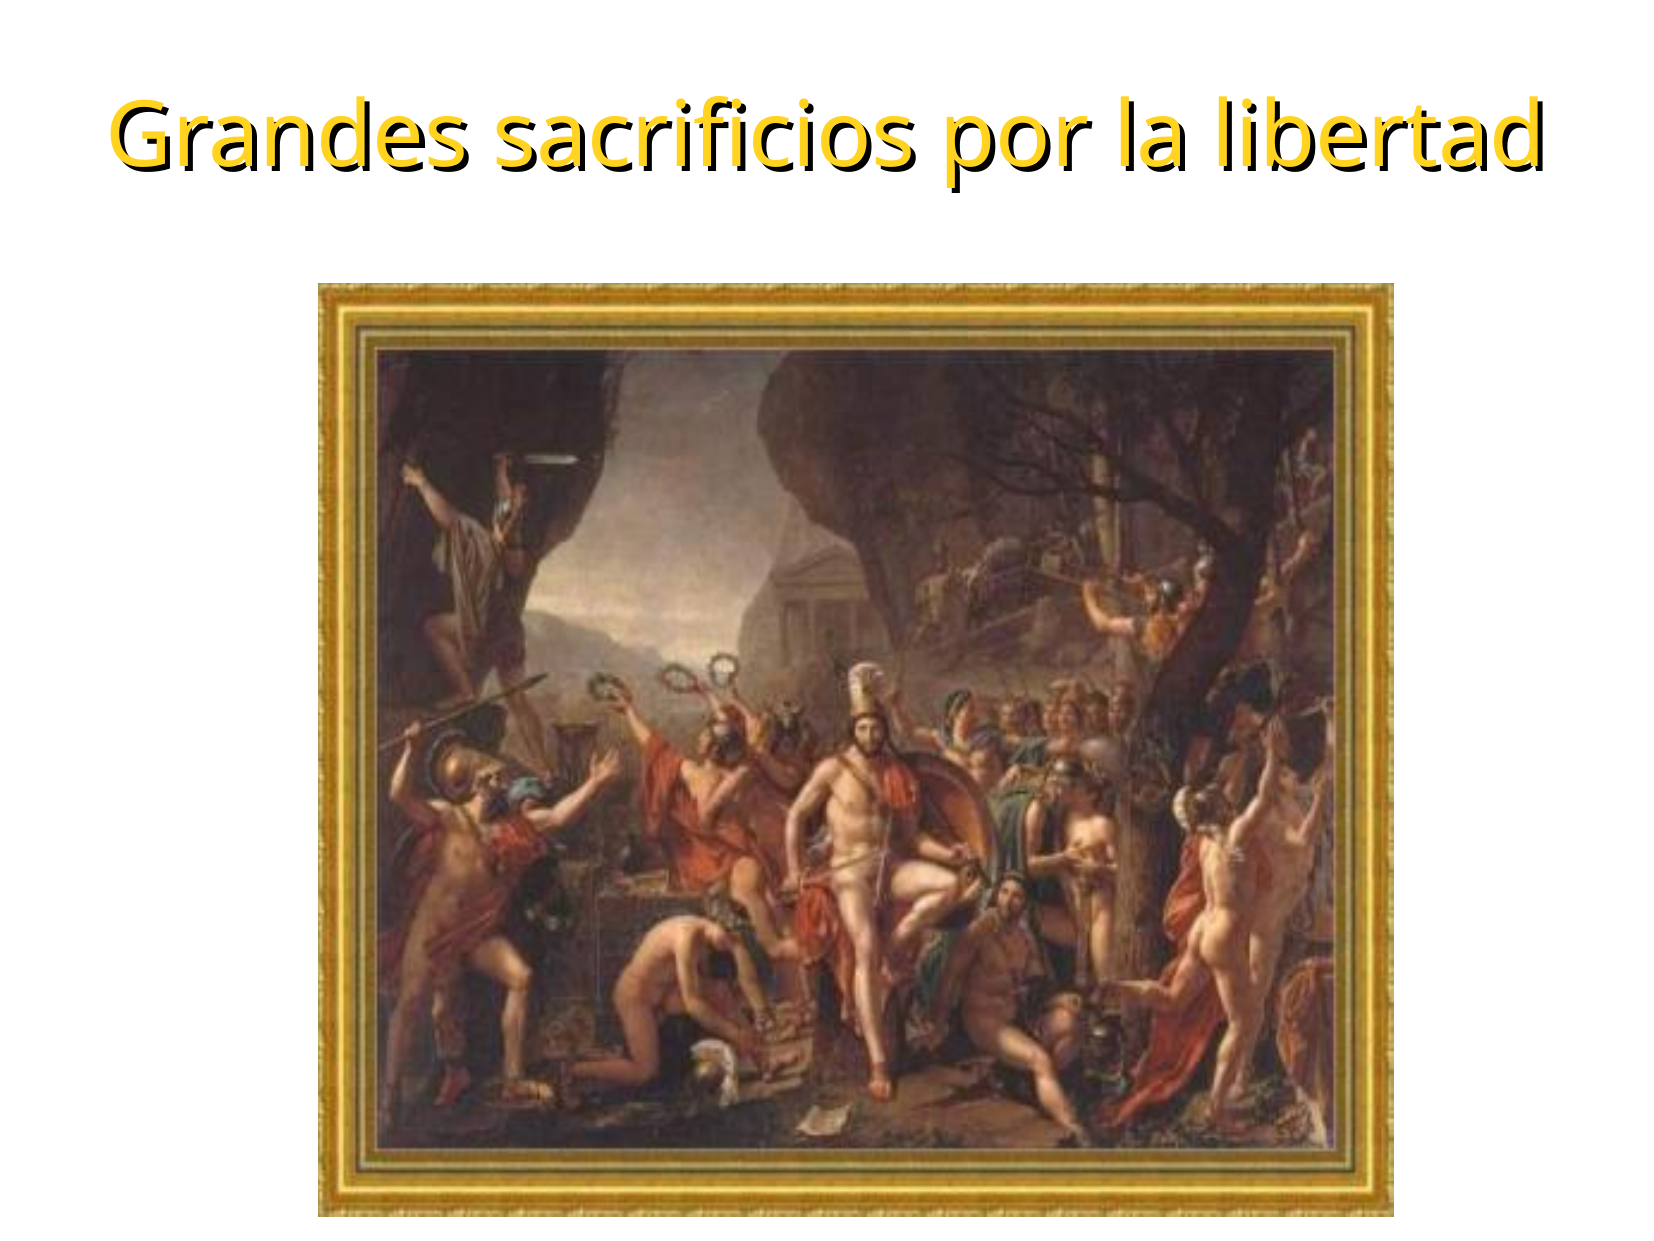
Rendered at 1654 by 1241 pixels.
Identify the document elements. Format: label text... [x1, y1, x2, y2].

title Grandes sacrificios por la libertad [82, 23, 1571, 238]
picture [318, 283, 1394, 1217]
